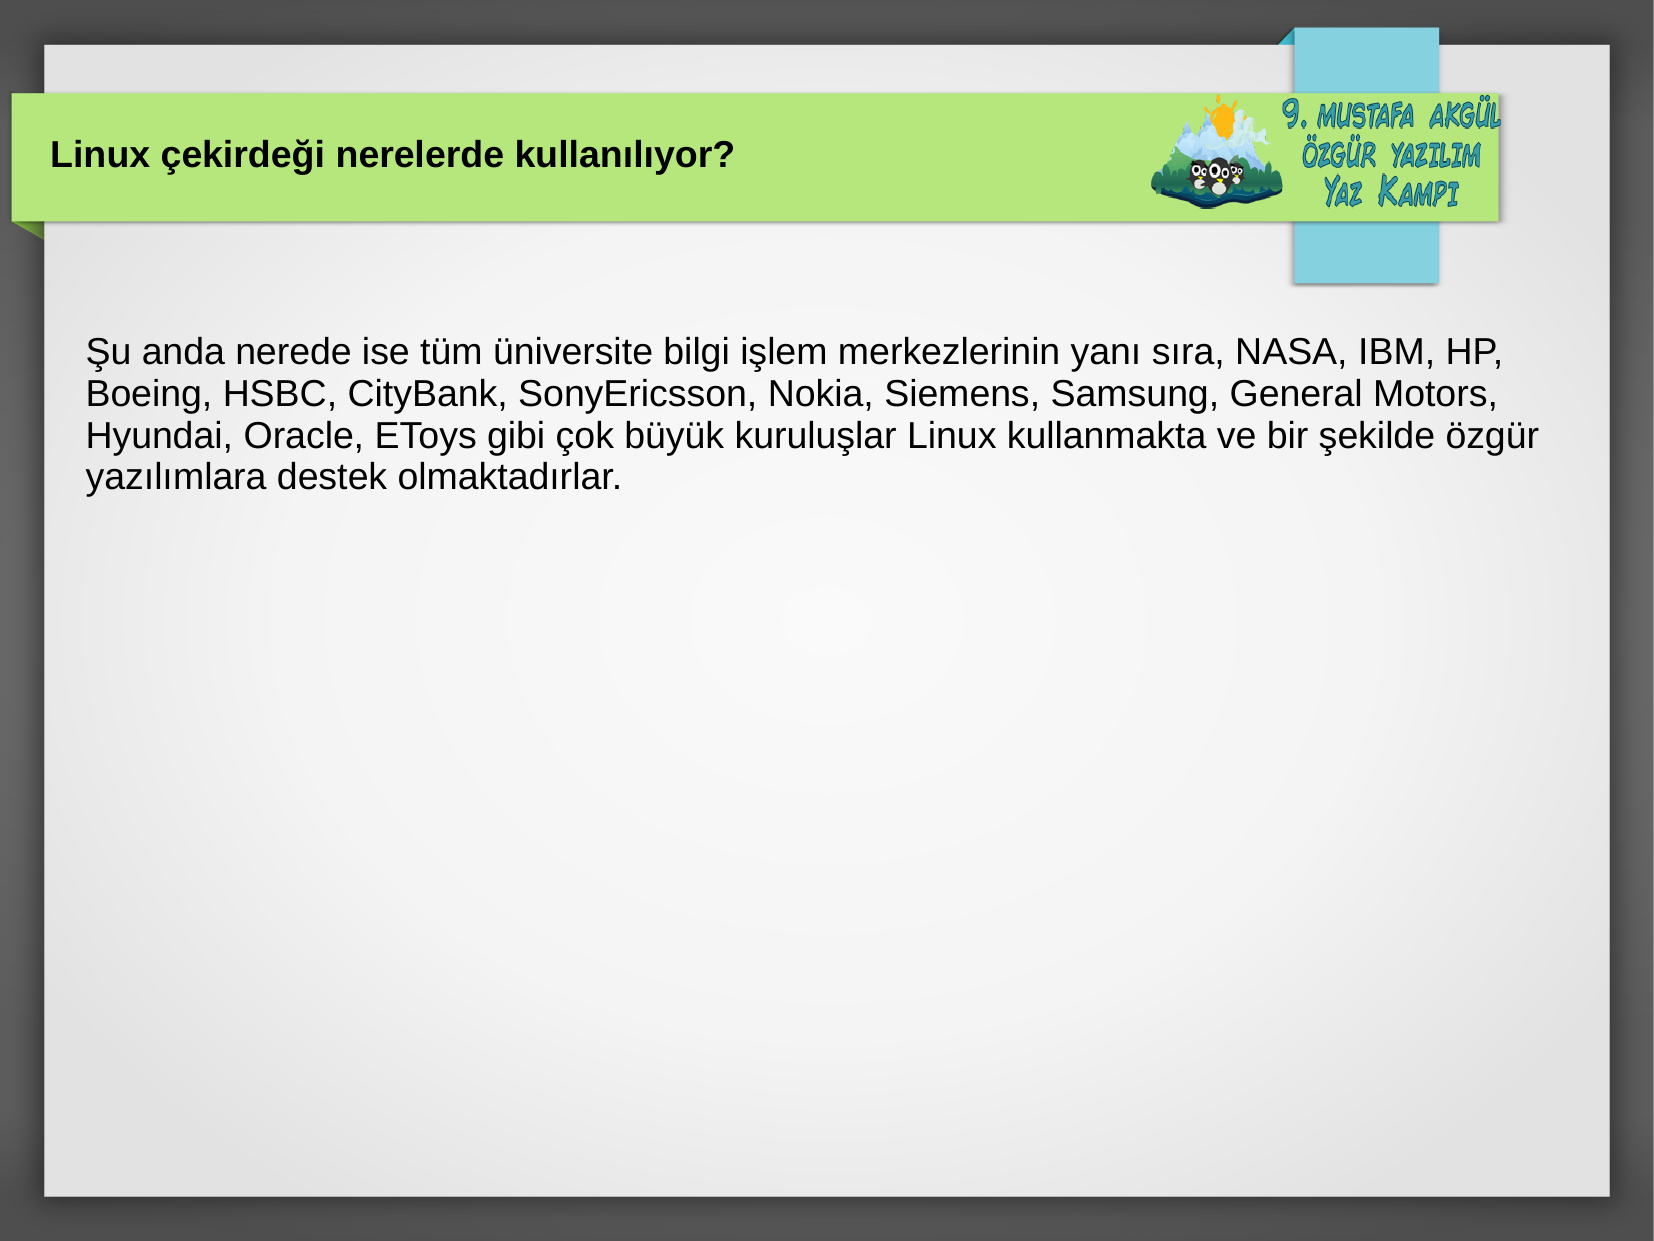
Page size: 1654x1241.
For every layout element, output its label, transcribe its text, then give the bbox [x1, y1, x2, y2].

text_box Linux çekirdeği nerelerde kullanılıyor? [35, 126, 1151, 202]
text_box Şu anda nerede ise tüm üniversite bilgi işlem merkezlerinin yanı sıra, NASA, IBM, HP, Boeing, HSBC, CityBank, SonyEricsson, Nokia, Siemens, Samsung, General Motors, Hyundai, Oracle, EToys gibi çok büyük kuruluşlar Linux kullanmakta ve bir şekilde özgür yazılımlara destek olmaktadırlar. [70, 322, 1560, 851]
picture [0, 0, 1654, 1241]
